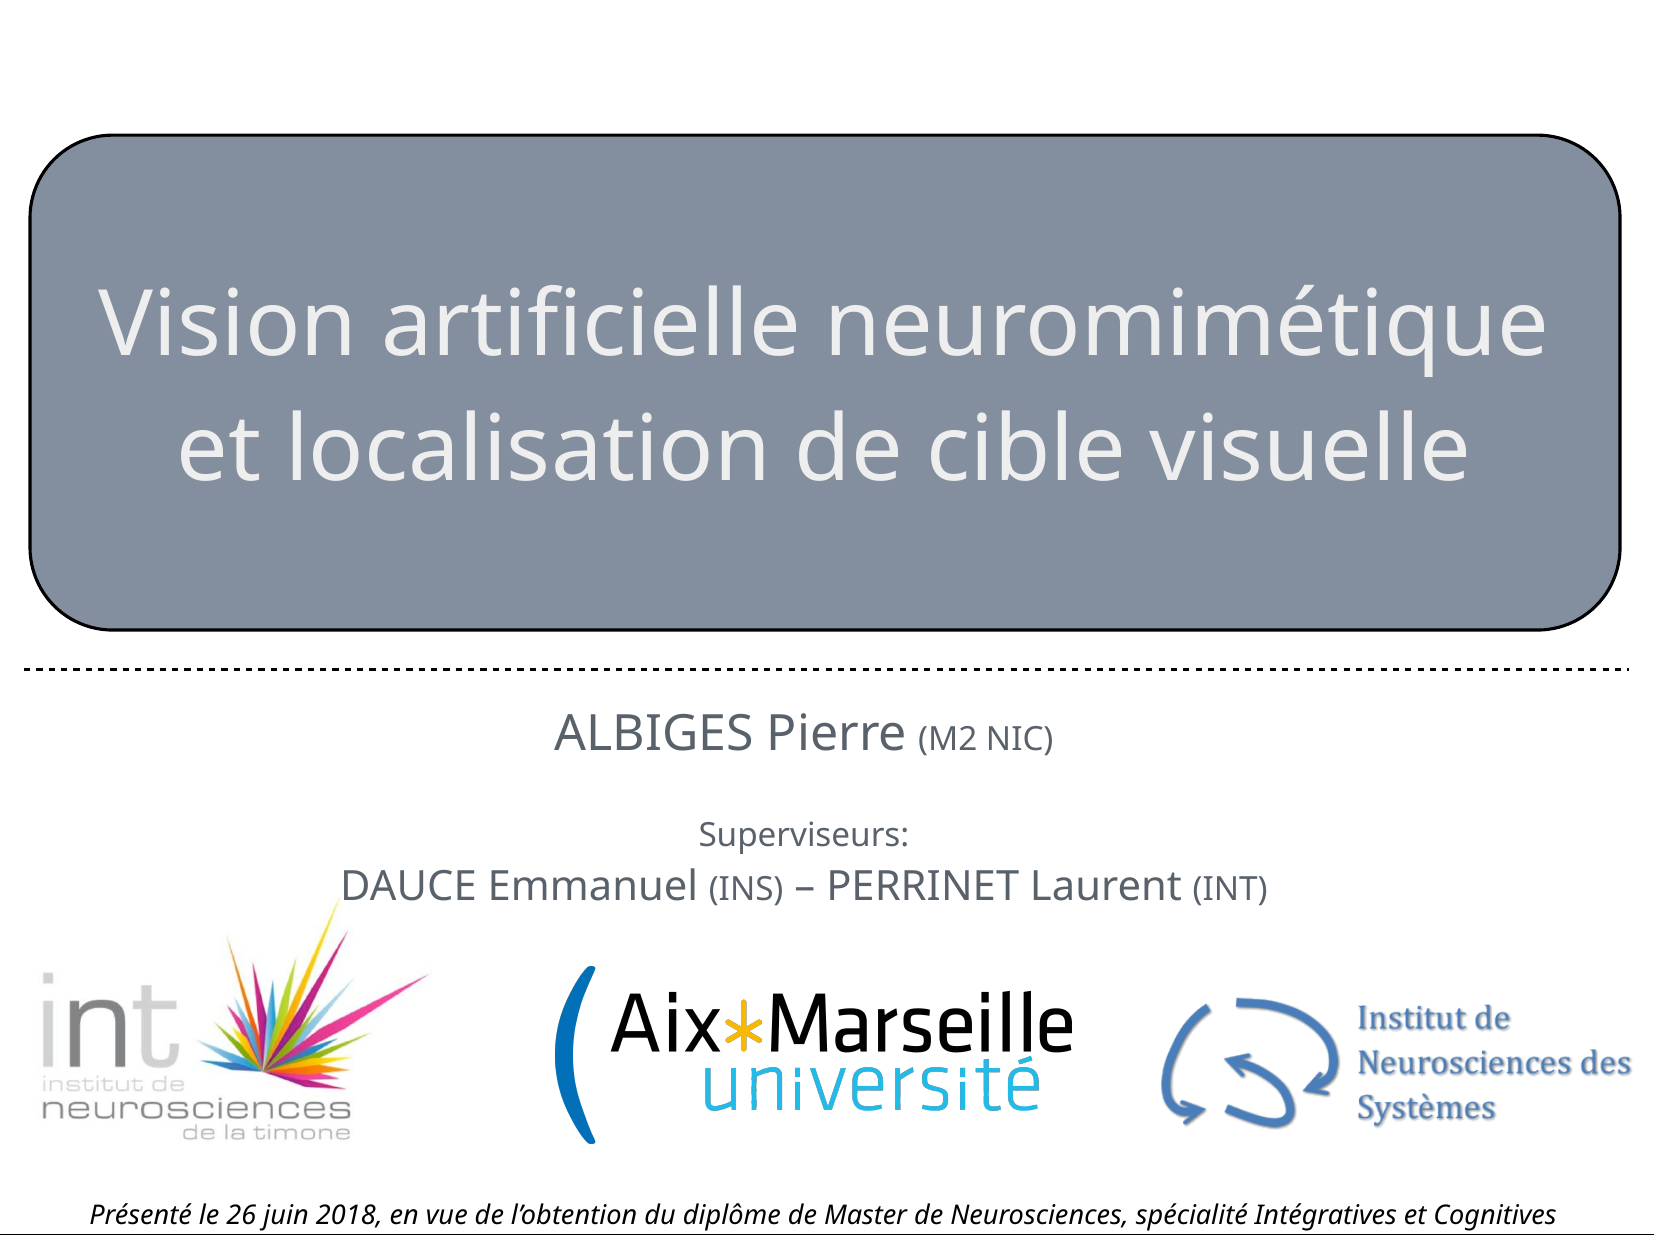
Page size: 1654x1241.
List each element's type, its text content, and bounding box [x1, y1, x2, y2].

text_box Vision artificielle neuromimétique et localisation de cible visuelle [30, 135, 1621, 631]
picture [1160, 993, 1636, 1132]
picture [555, 966, 1072, 1144]
text_box Présenté le 26 juin 2018, en vue de l’obtention du diplôme de Master de Neurosciences, spécialité Intégratives et Cognitives [74, 1188, 1613, 1240]
picture [31, 897, 432, 1144]
text_box ALBIGES Pierre (M2 NIC) Superviseurs: DAUCE Emmanuel (INS) – PERRINET Laurent (INT) [325, 690, 1285, 900]
